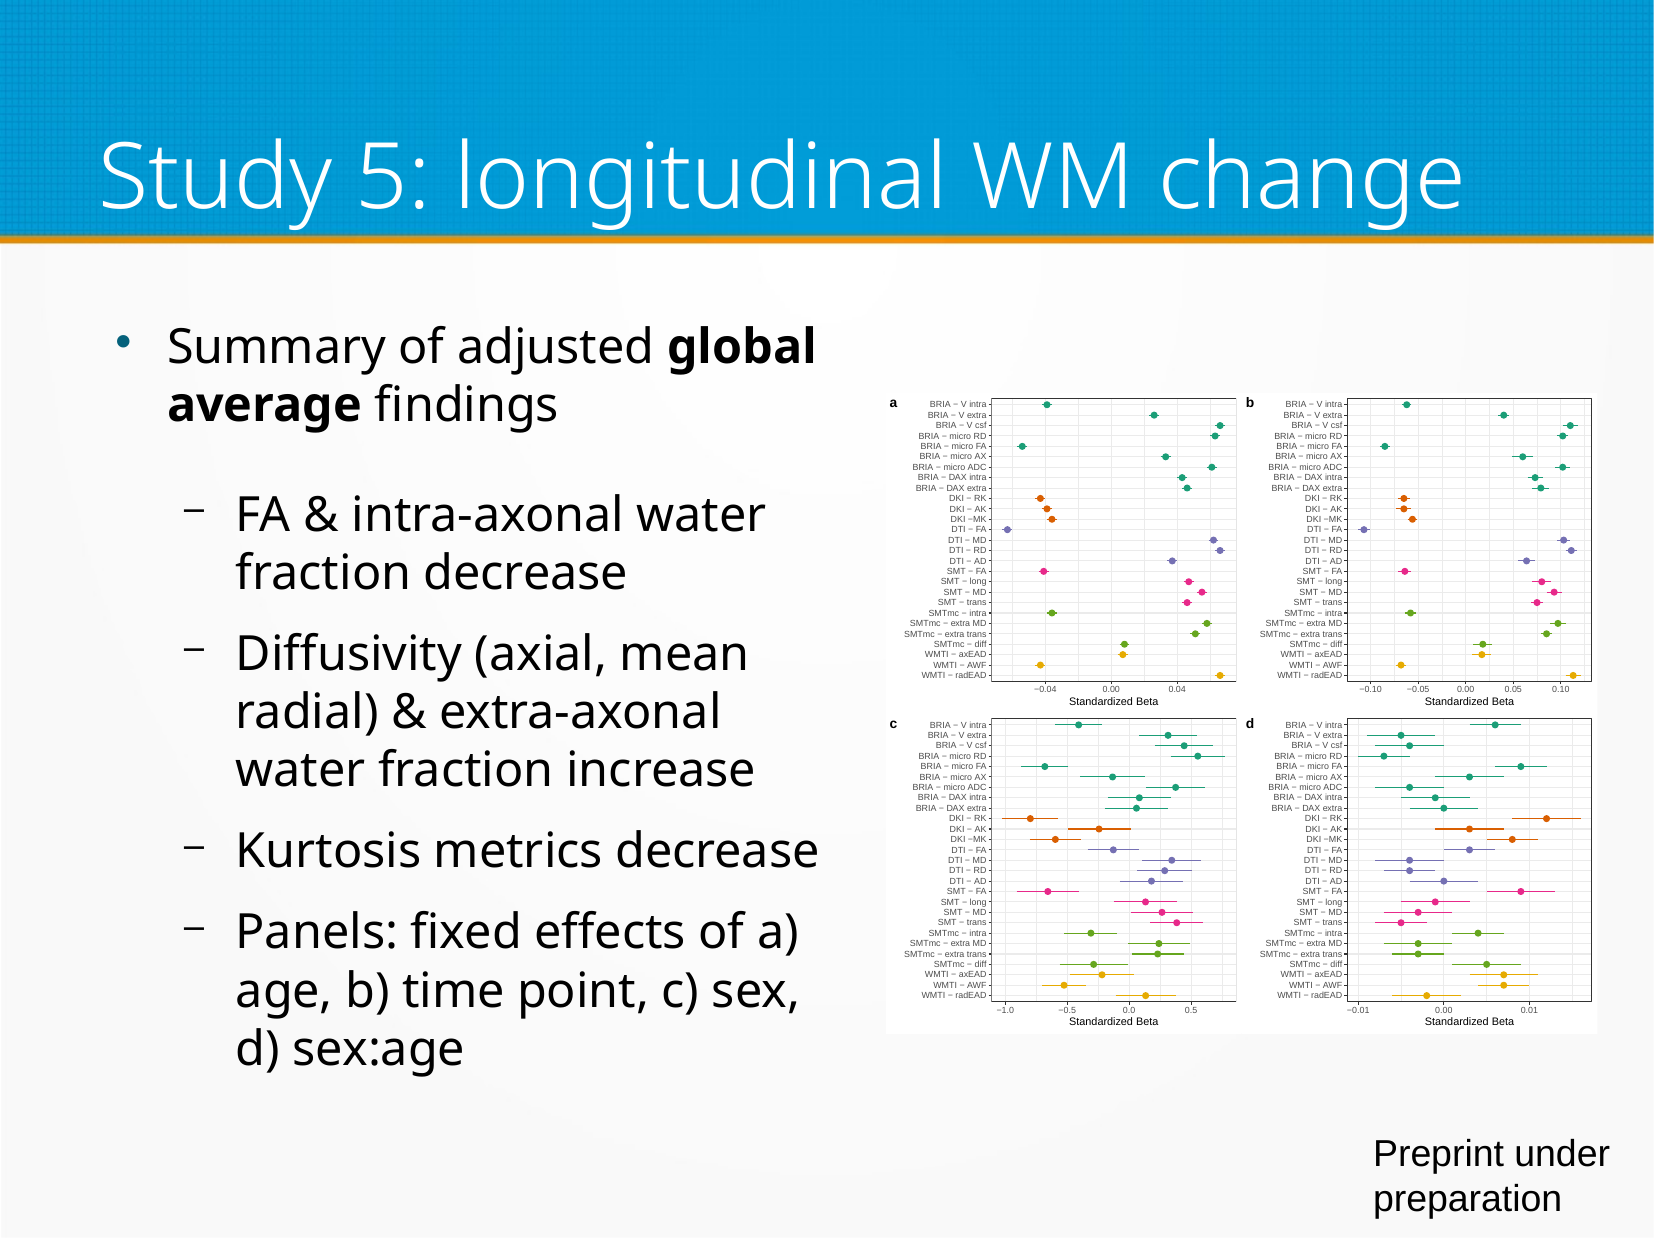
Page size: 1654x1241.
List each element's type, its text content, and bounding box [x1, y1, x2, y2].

picture [0, 233, 1654, 1241]
title Study 5: longitudinal WM change [98, 19, 1654, 227]
text_box Preprint under preparation [1358, 1121, 1654, 1240]
list Summary of adjusted global average findings FA & intra-axonal water fraction decrease Diffusivity (axial, mean radial) & extra-axonal water fraction increase Kurtosis metrics decrease Panels: fixed effects of a) age, b) time point, c) sex, d) sex:age [98, 315, 857, 1080]
